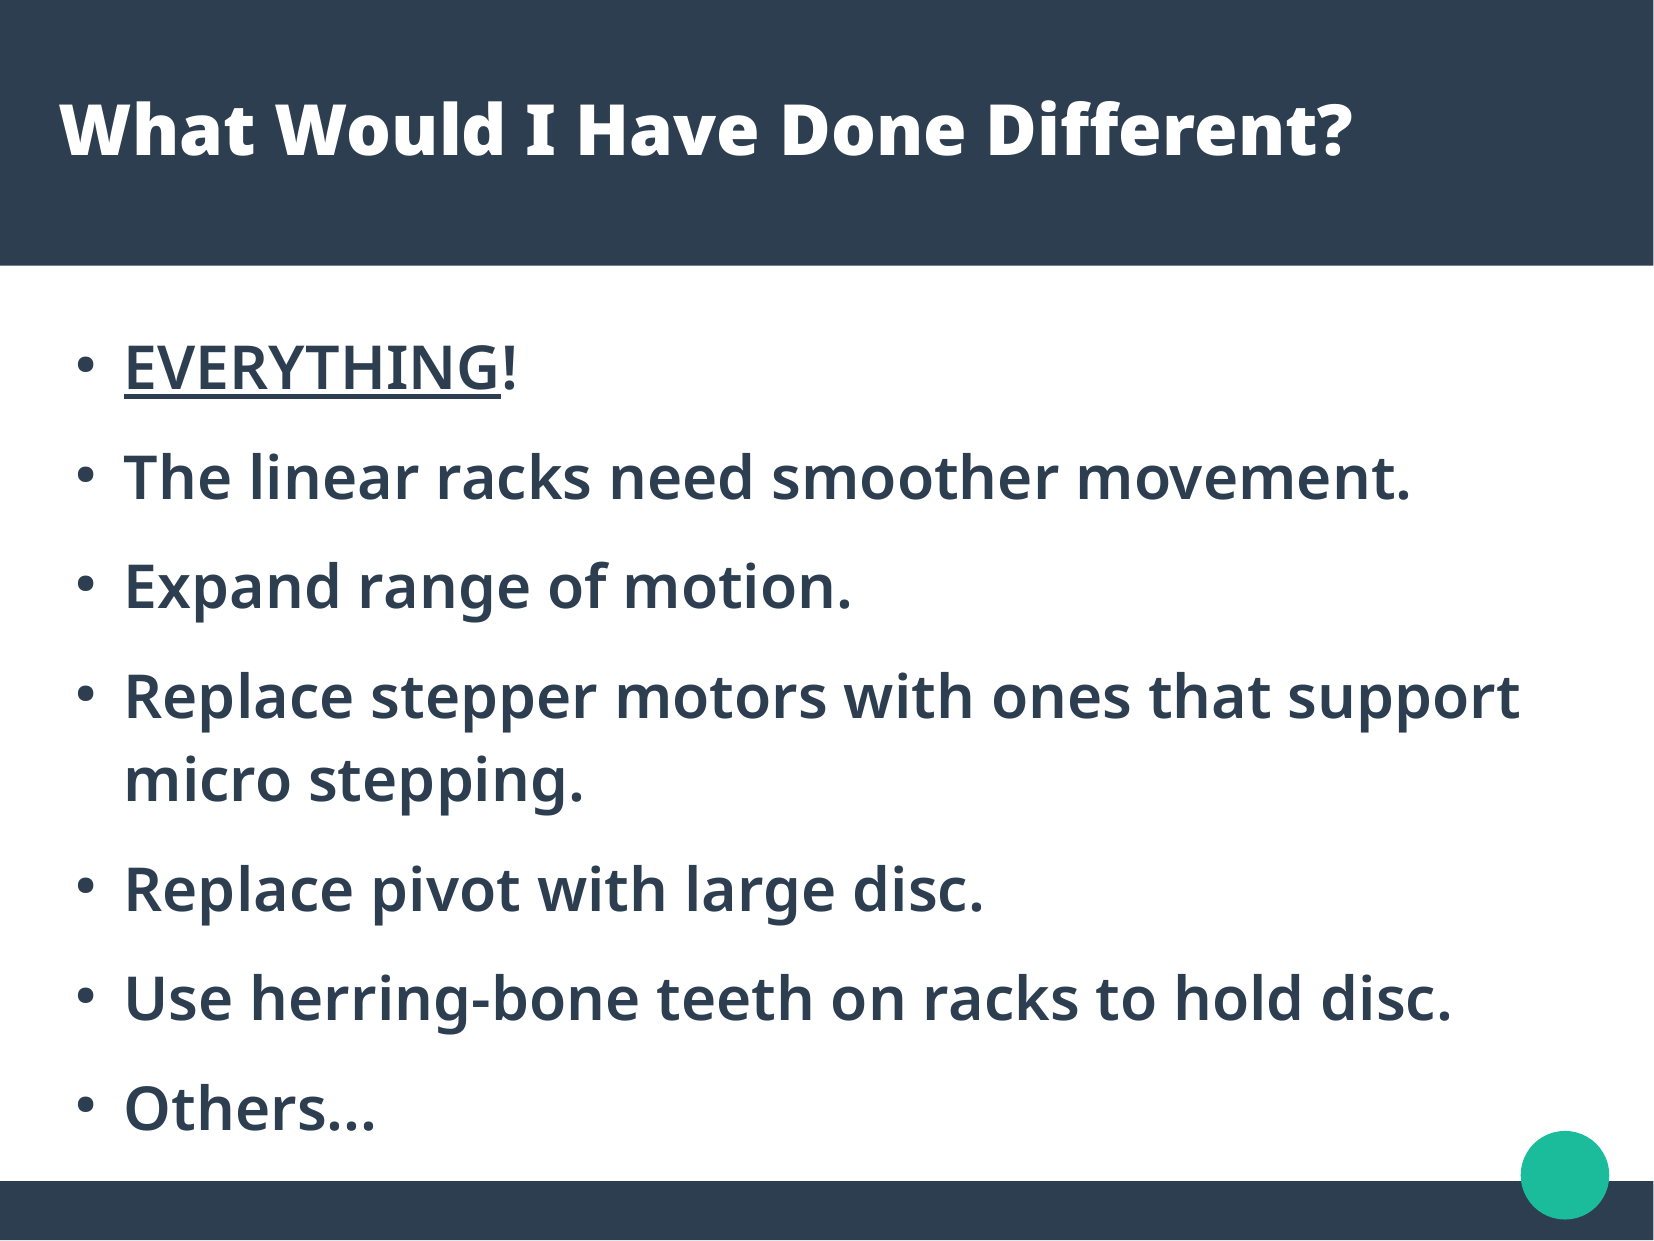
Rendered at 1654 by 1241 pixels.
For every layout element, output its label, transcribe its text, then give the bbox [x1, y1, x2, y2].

list EVERYTHING! The linear racks need smoother movement. Expand range of motion. Replace stepper motors with ones that support micro stepping. Replace pivot with large disc. Use herring-bone teeth on racks to hold disc. Others... [59, 324, 1595, 1152]
title What Would I Have Done Different? [59, 49, 1595, 207]
